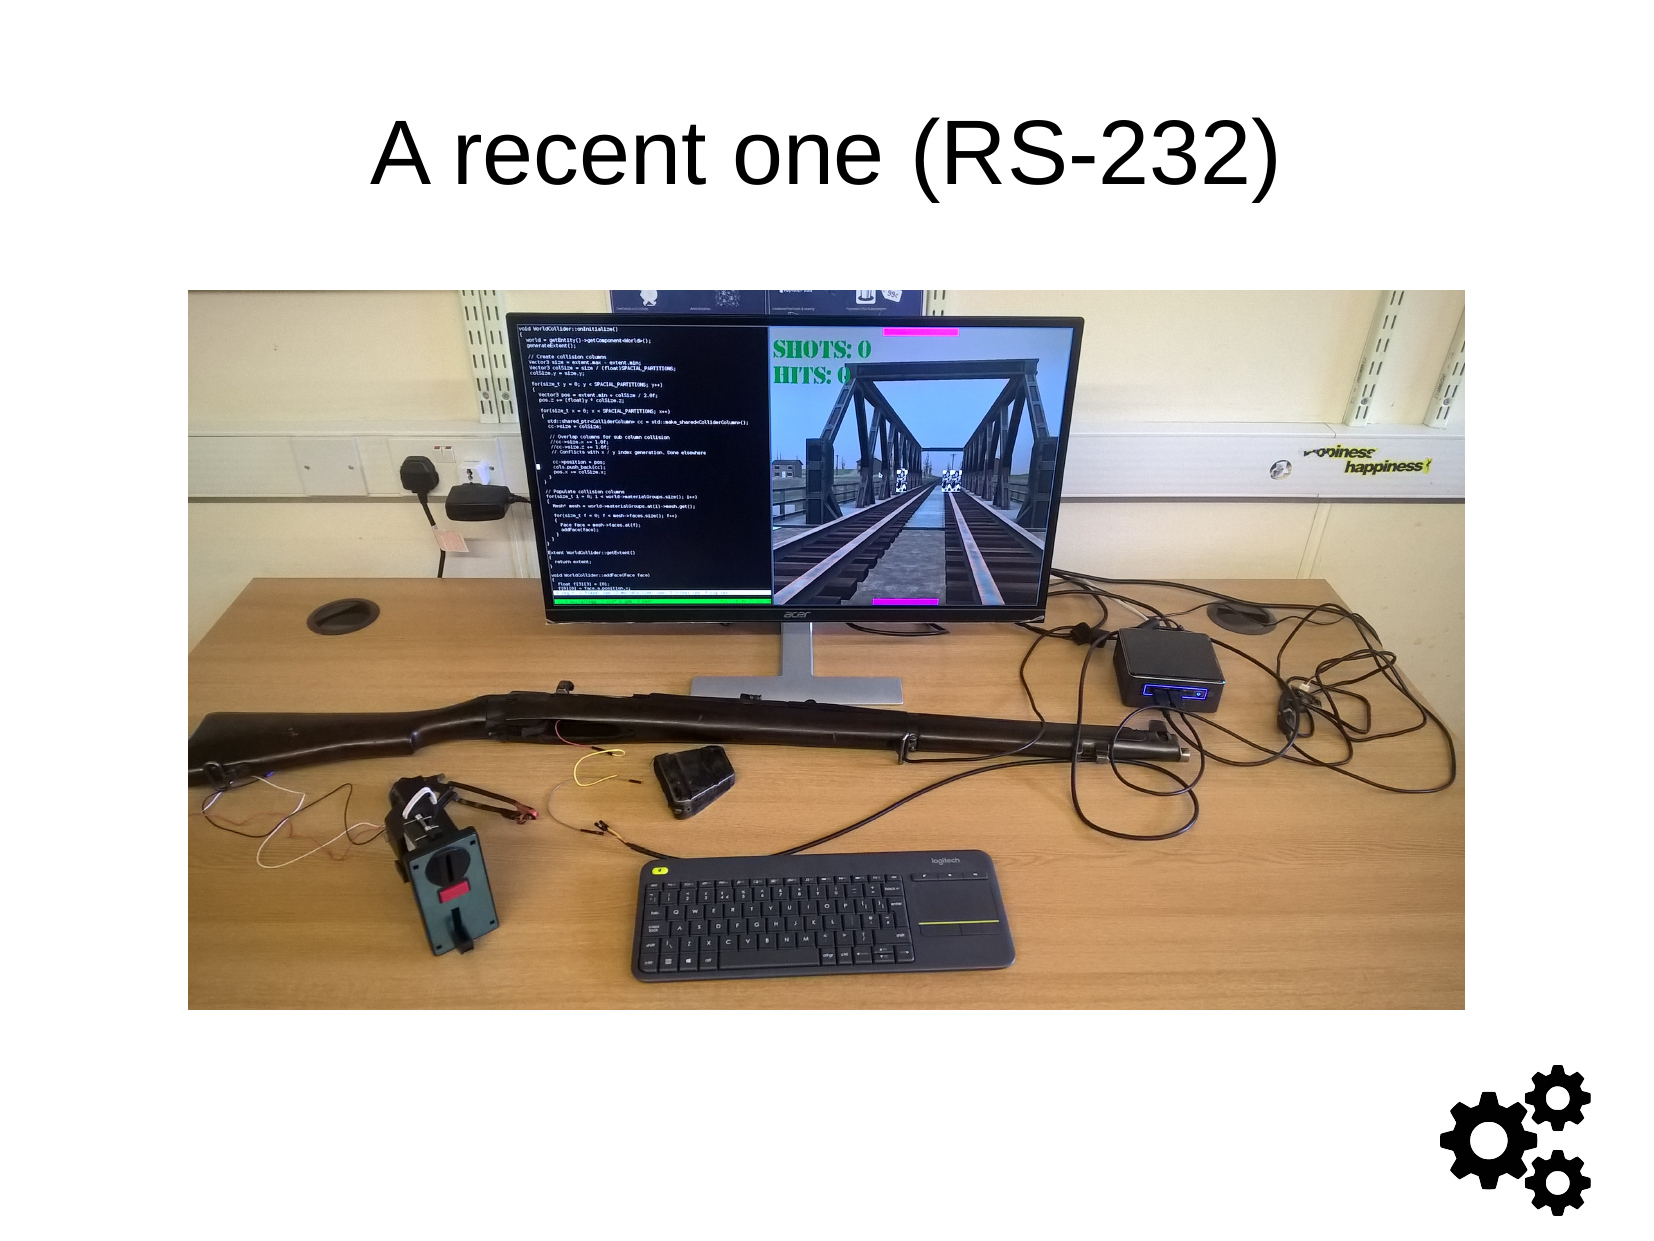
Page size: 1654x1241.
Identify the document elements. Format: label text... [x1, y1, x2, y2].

title A recent one (RS-232) [82, 49, 1571, 257]
picture [188, 290, 1465, 1010]
picture [1440, 1065, 1591, 1216]
